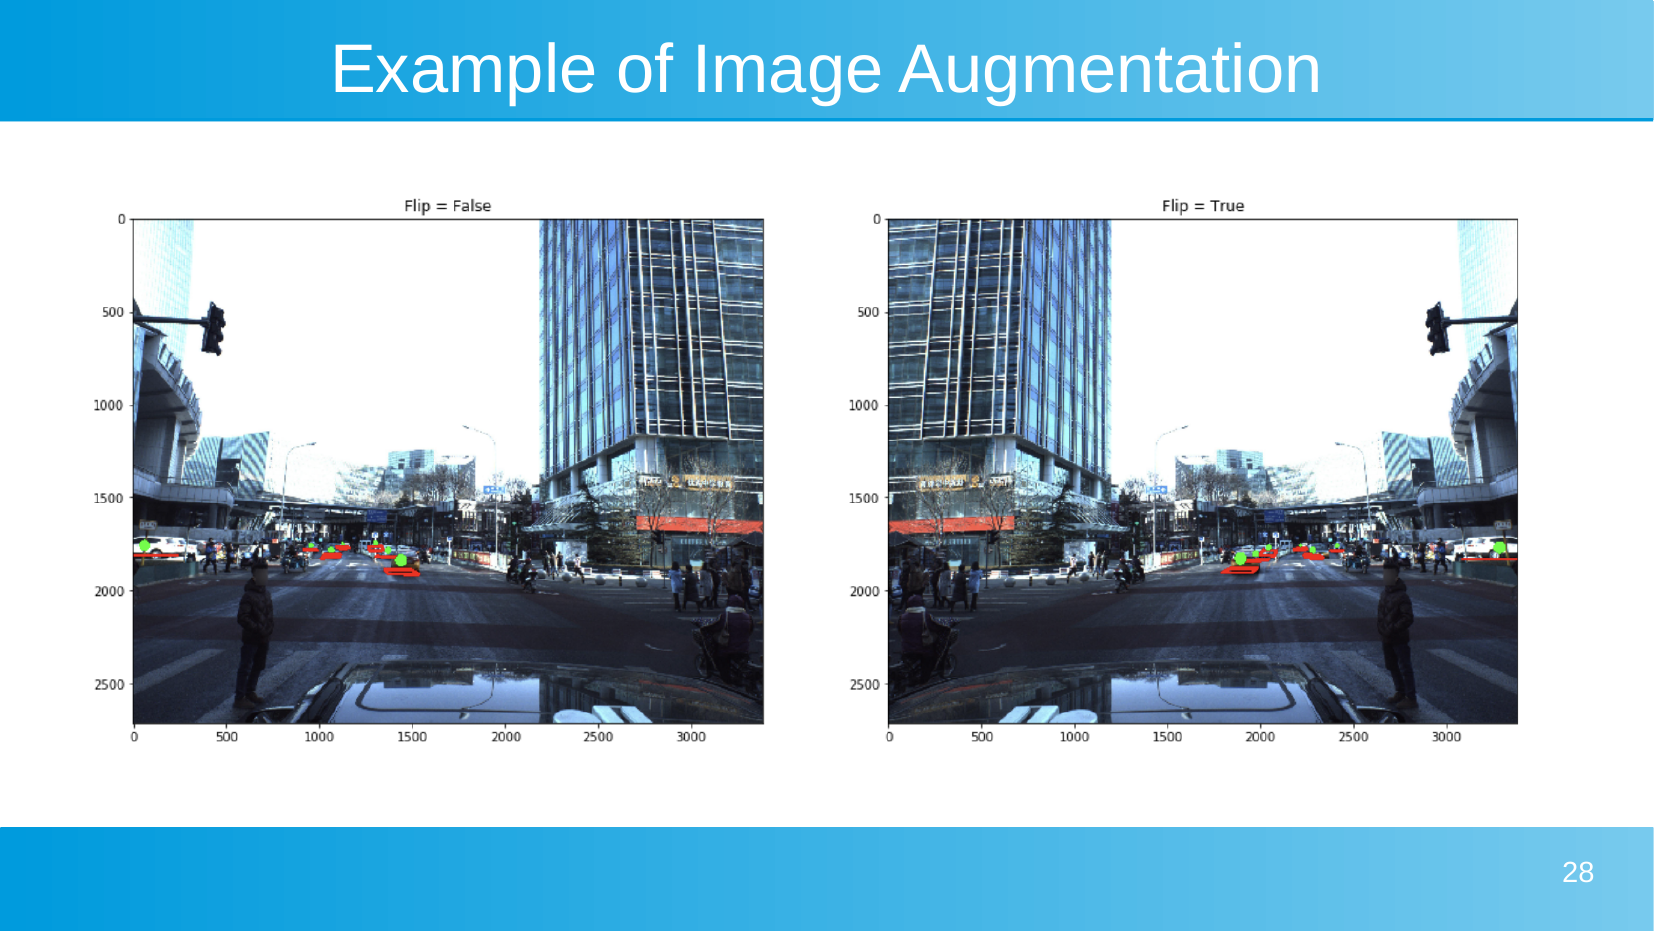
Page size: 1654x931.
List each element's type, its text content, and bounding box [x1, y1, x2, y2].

title Example of Image Augmentation [59, 29, 1595, 108]
picture [84, 161, 1538, 768]
